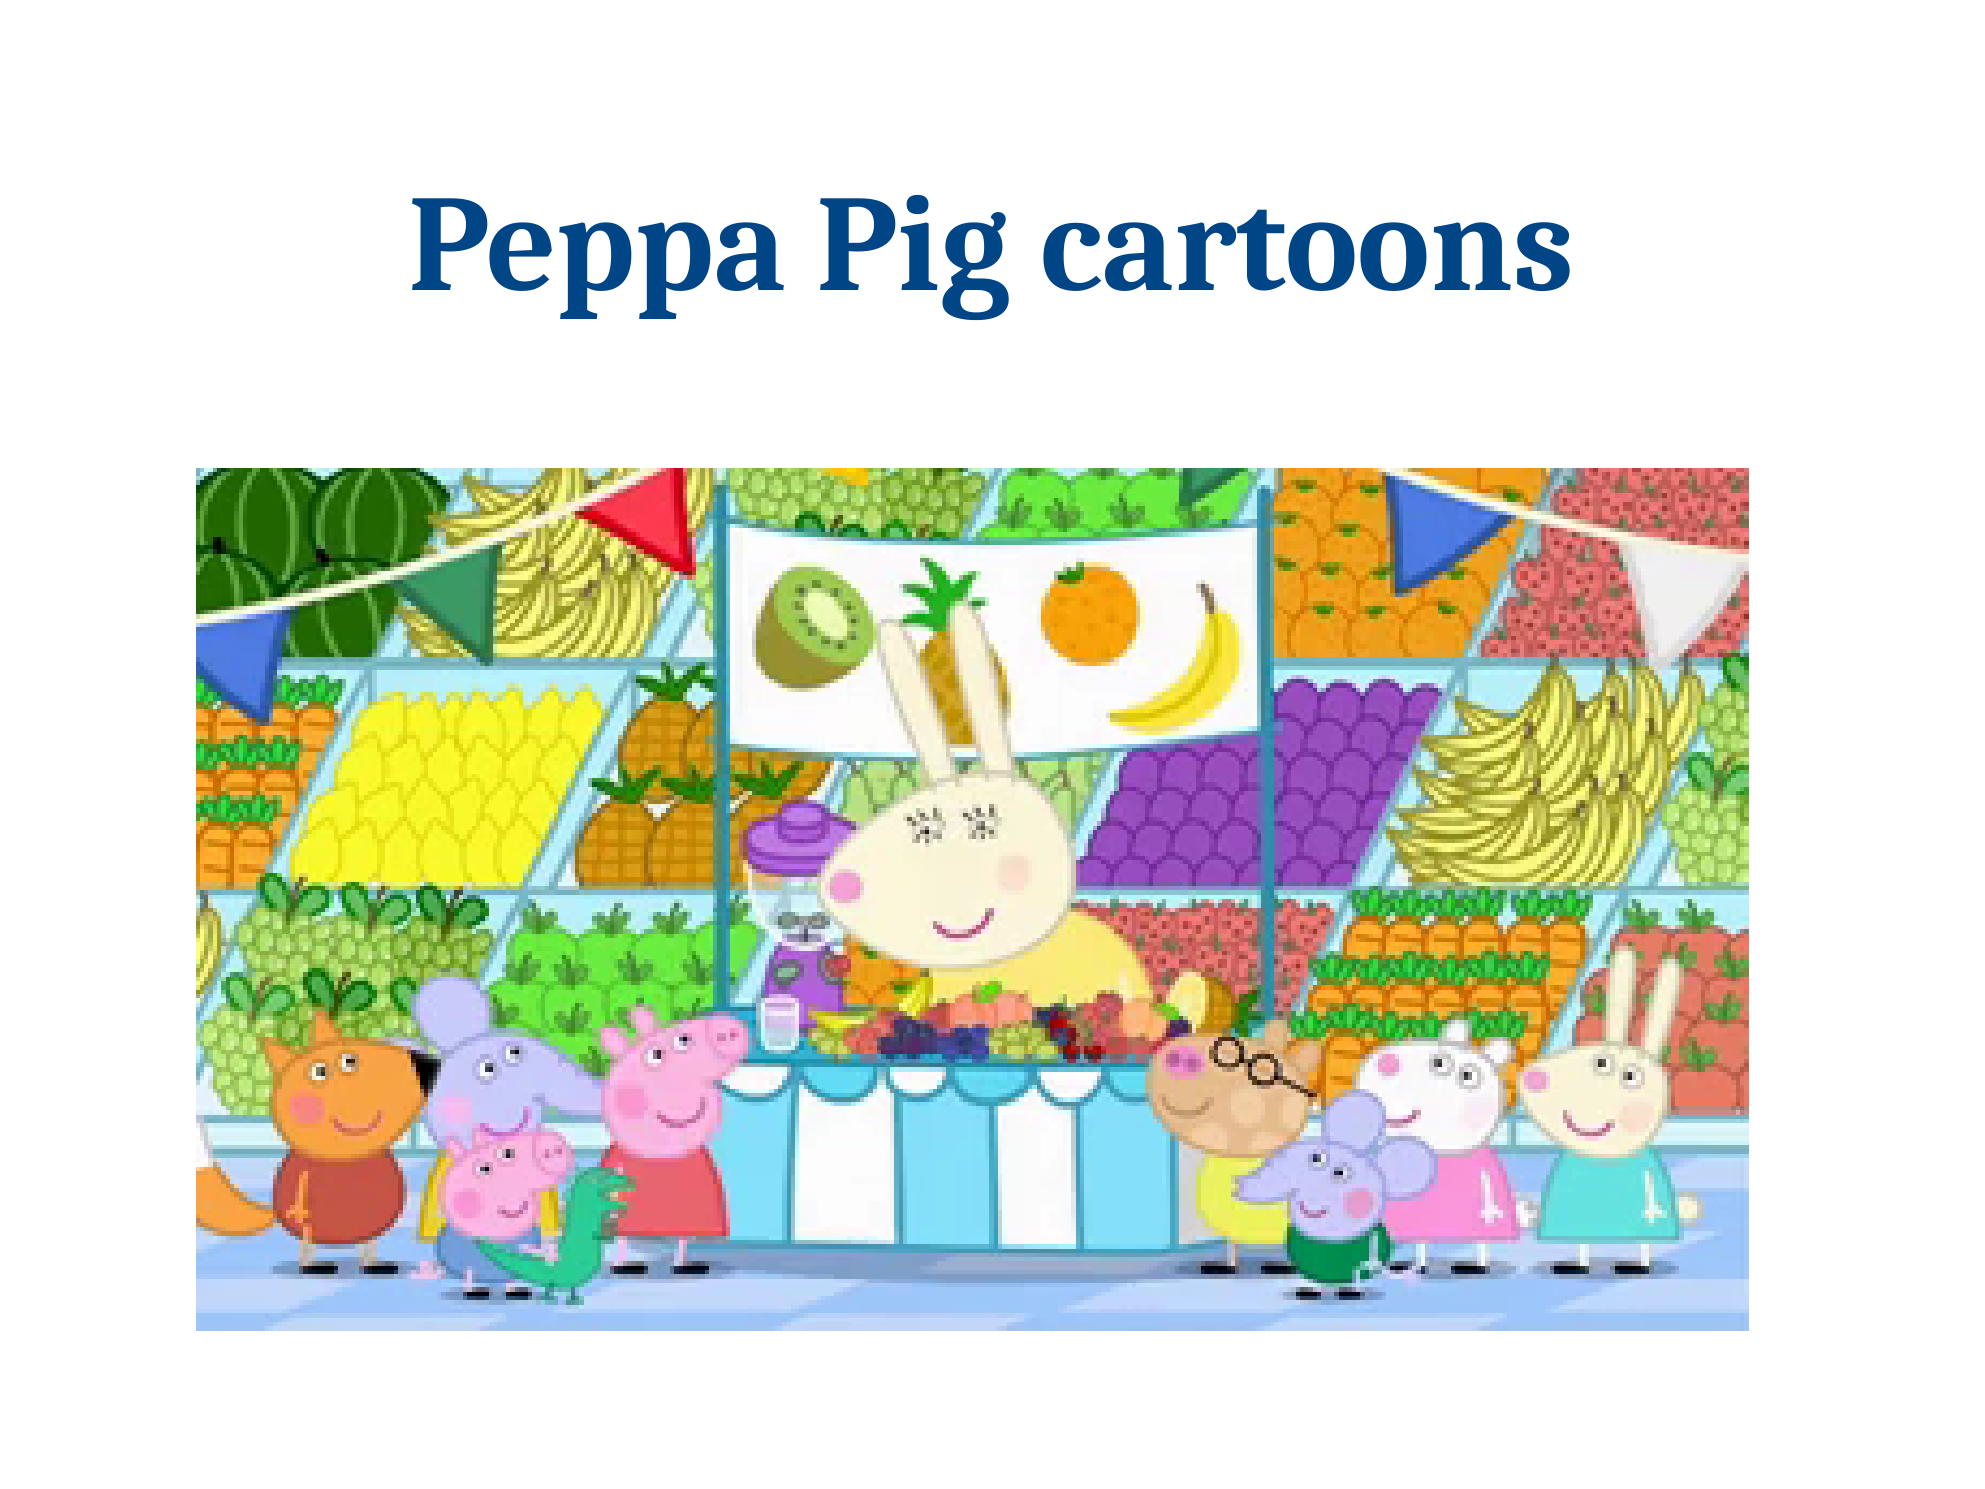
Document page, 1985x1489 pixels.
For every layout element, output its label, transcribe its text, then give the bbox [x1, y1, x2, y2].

text_box [195, 467, 1749, 1331]
title Peppa Pig cartoons [99, 59, 1885, 432]
